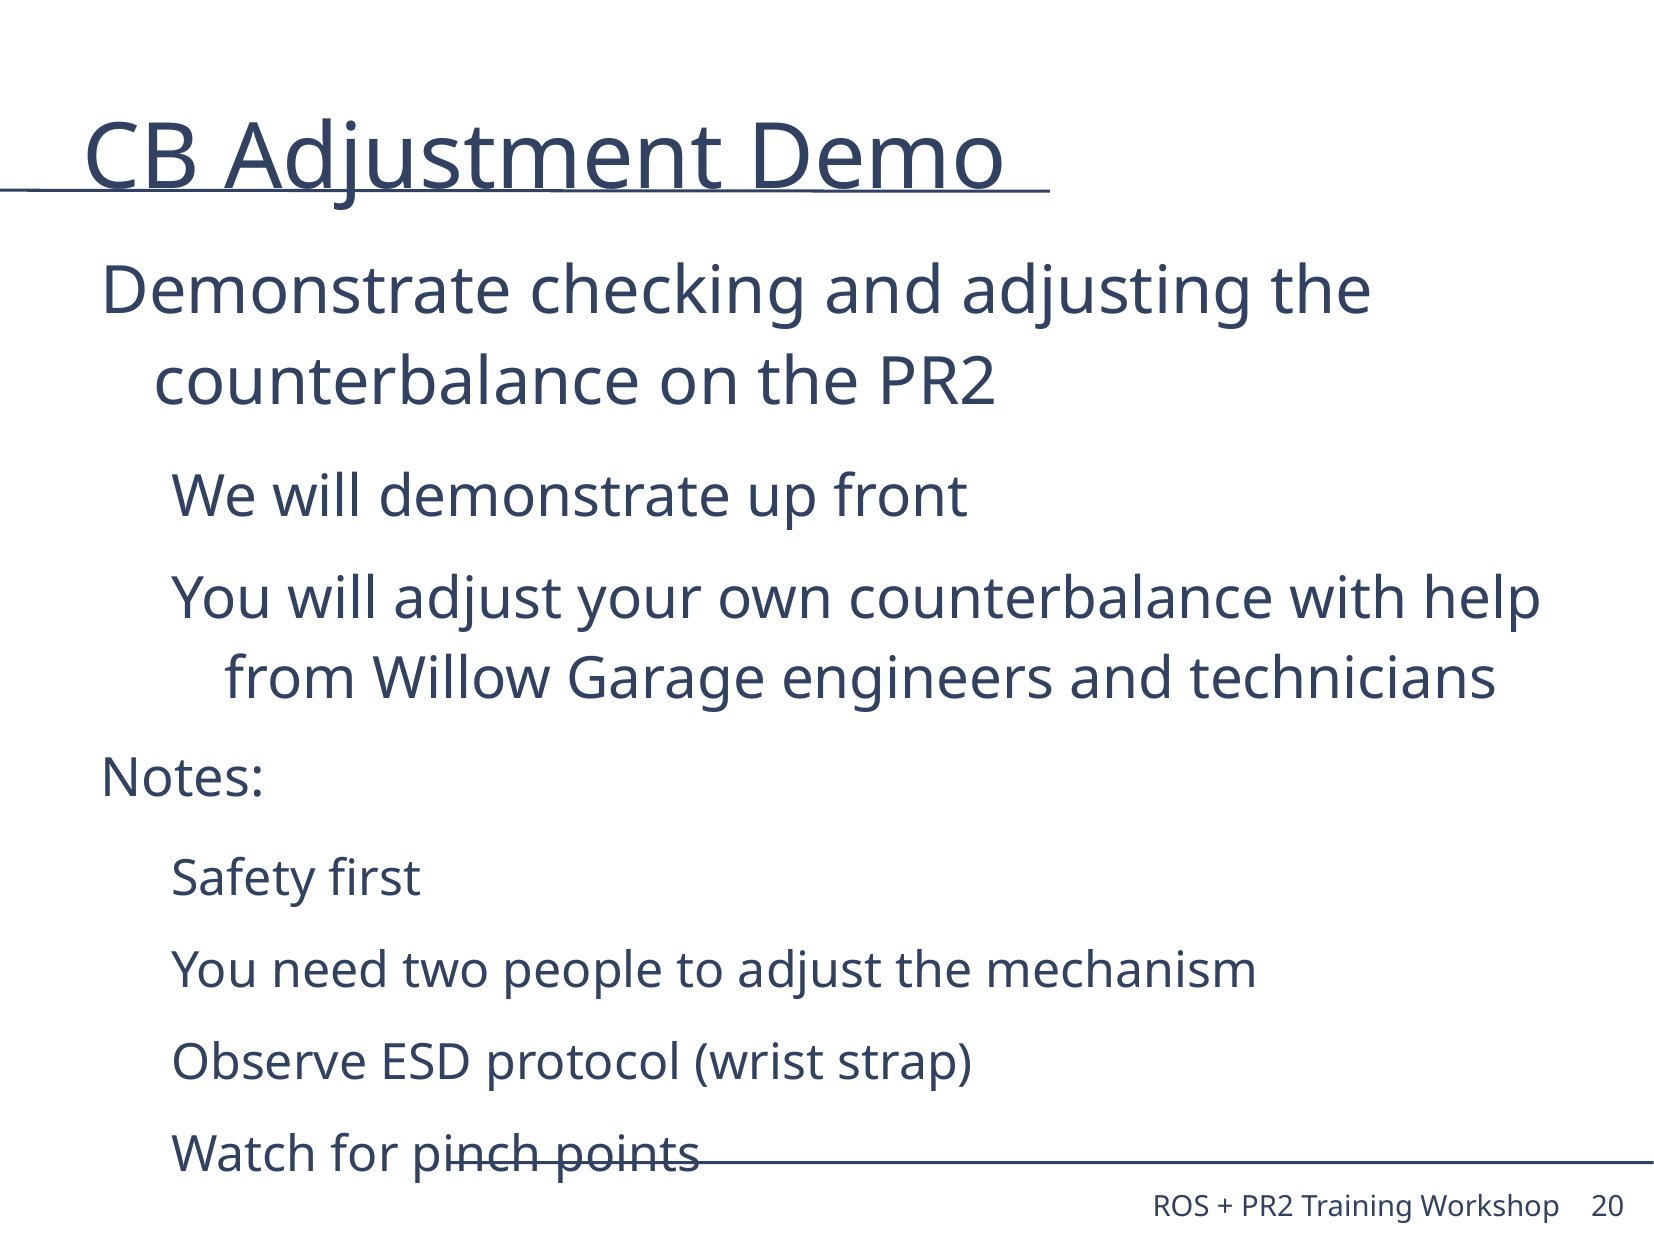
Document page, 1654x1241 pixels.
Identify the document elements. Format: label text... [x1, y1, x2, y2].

title CB Adjustment Demo [82, 56, 1571, 242]
list Demonstrate checking and adjusting the counterbalance on the PR2 We will demonstrate up front You will adjust your own counterbalance with help from Willow Garage engineers and technicians Notes: Safety first You need two people to adjust the mechanism Observe ESD protocol (wrist strap) Watch for pinch points [82, 242, 1571, 1181]
